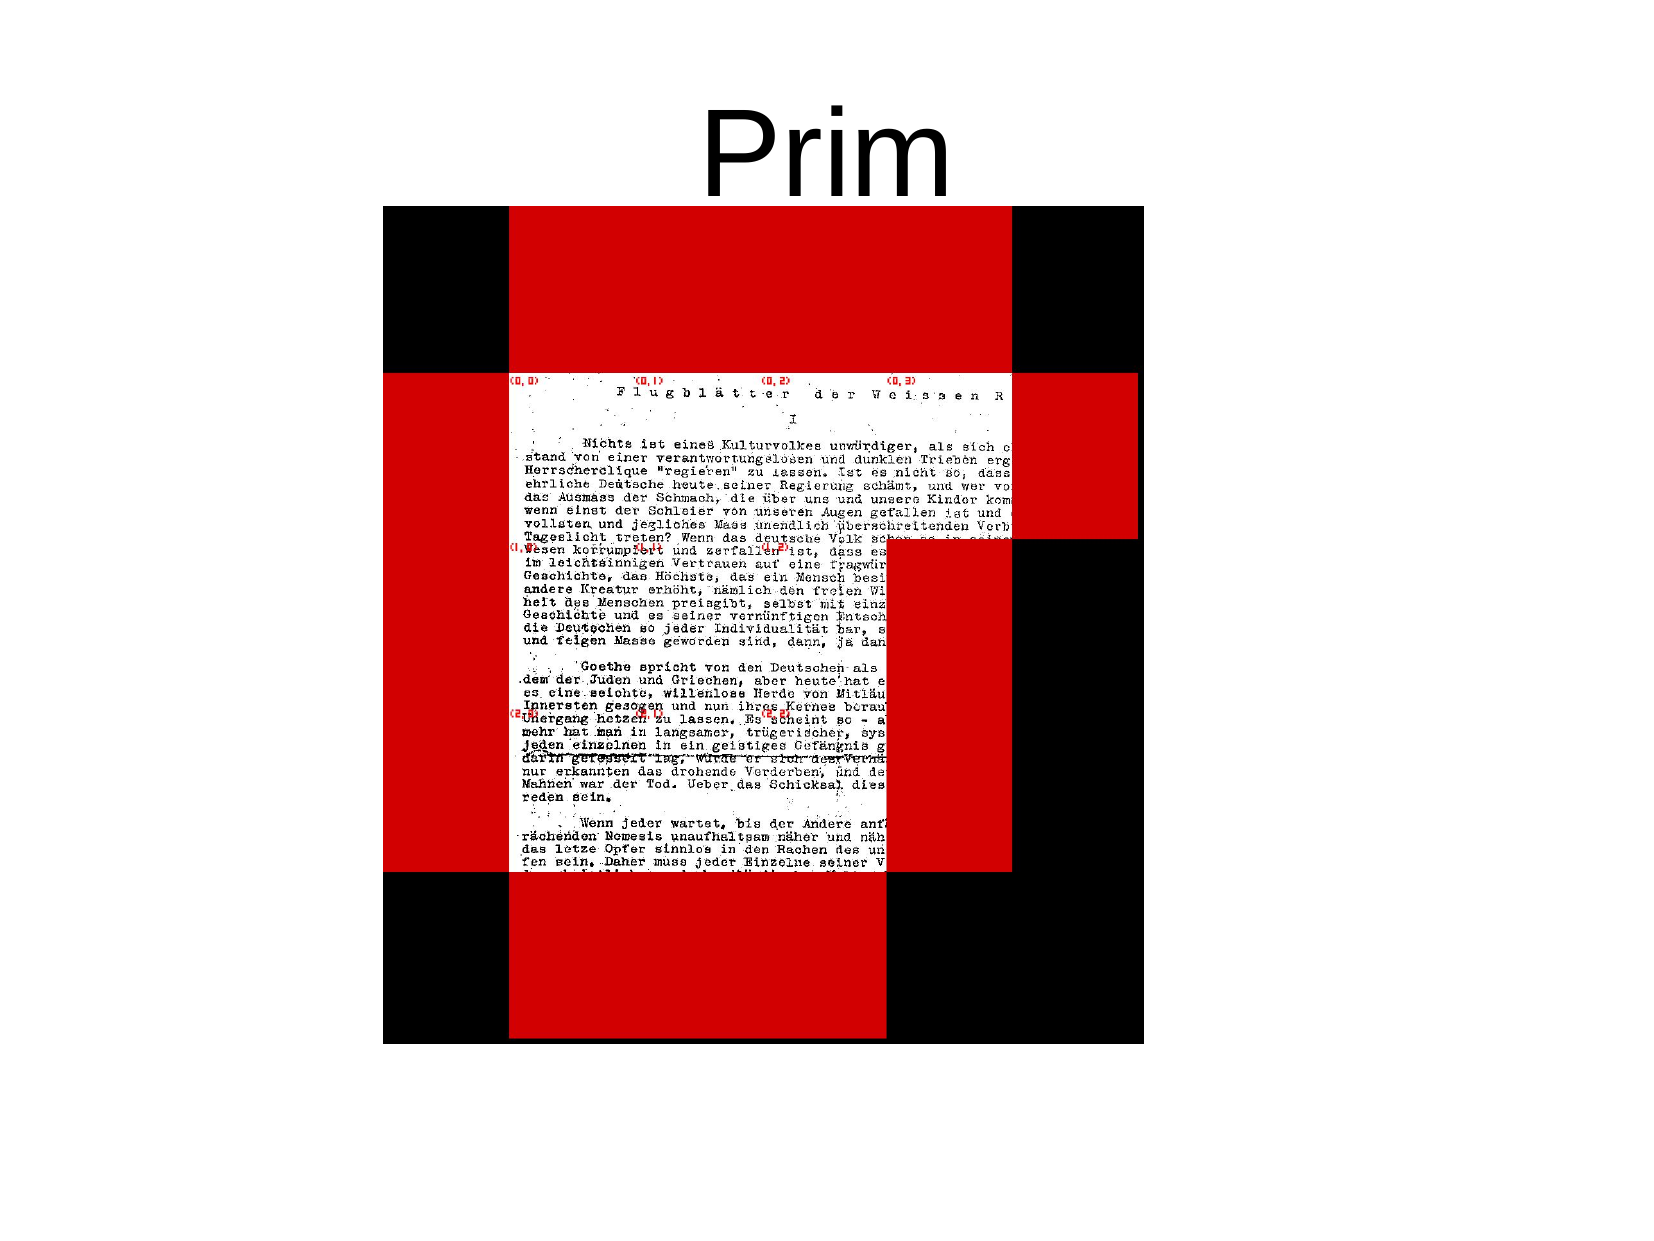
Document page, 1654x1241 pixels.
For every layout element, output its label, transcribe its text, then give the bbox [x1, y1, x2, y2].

picture [383, 206, 1144, 1044]
title Prim [82, 49, 1571, 257]
